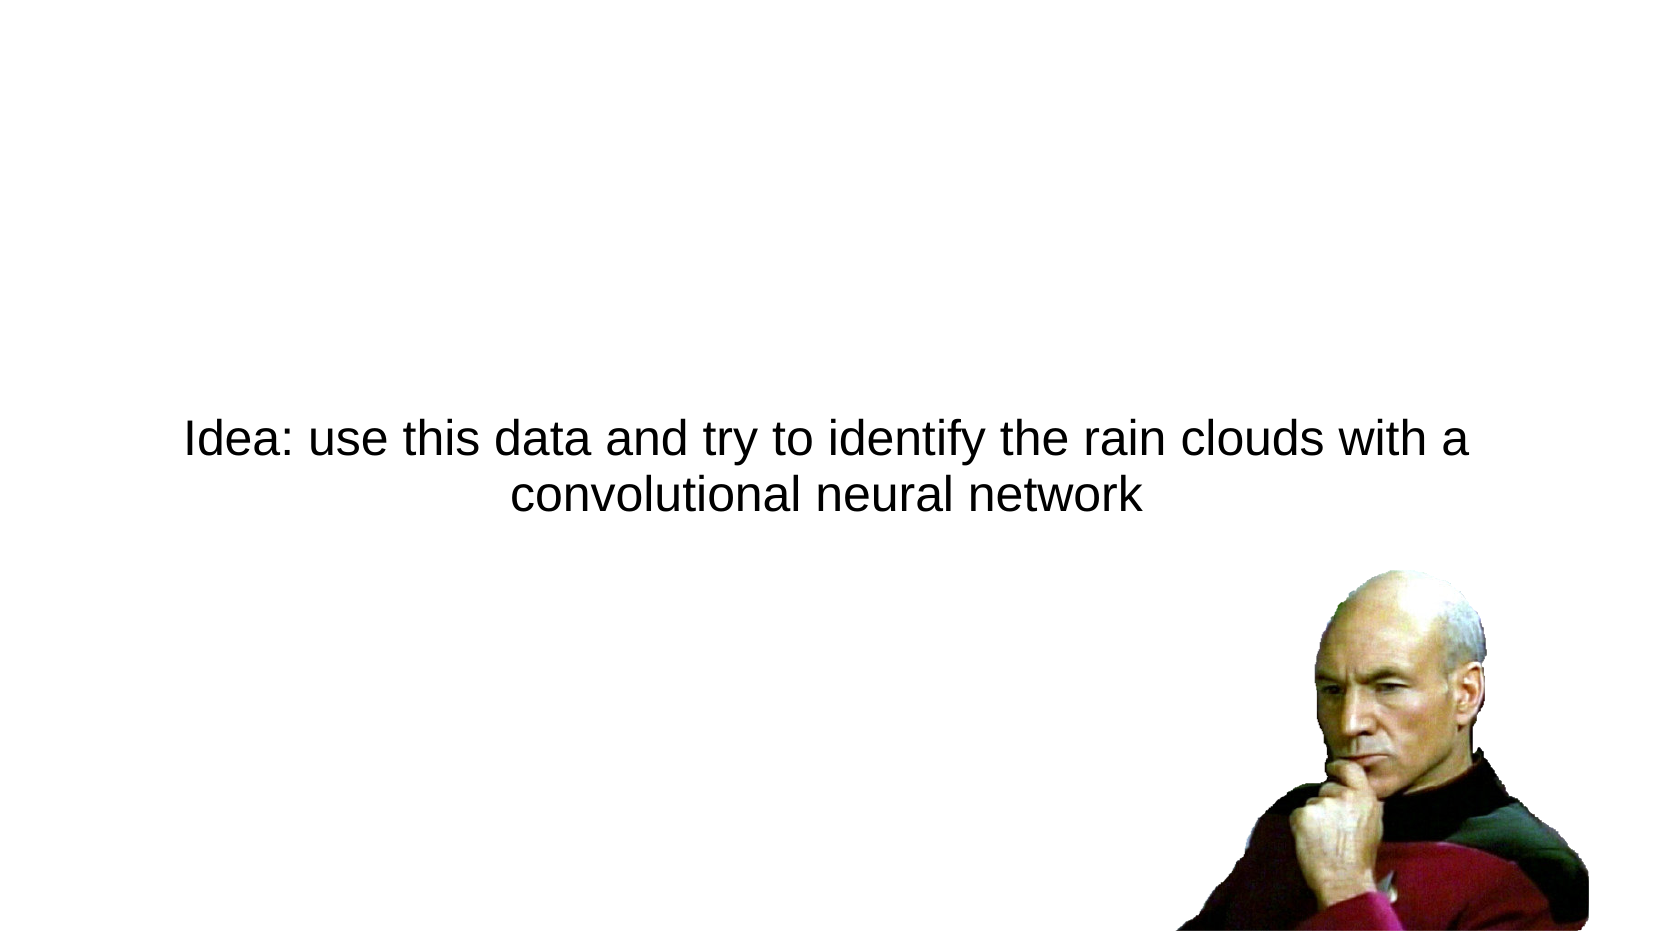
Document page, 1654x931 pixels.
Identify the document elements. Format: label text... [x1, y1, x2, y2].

title Idea: use this data and try to identify the rain clouds with a convolutional neural network [82, 388, 1571, 544]
picture [1175, 570, 1589, 931]
